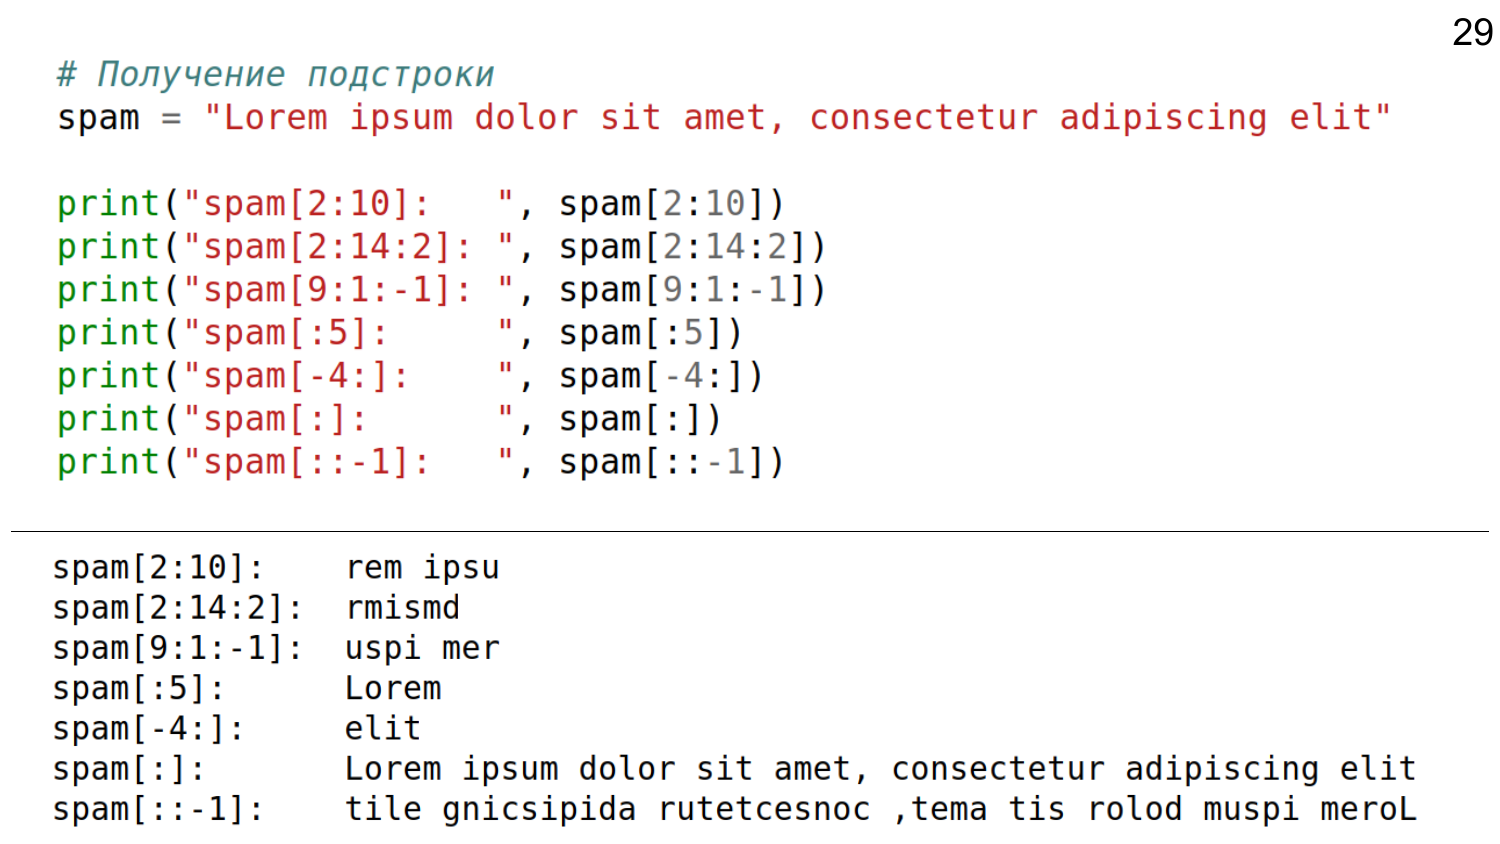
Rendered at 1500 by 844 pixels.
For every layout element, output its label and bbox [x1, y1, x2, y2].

picture [47, 548, 1423, 832]
picture [47, 49, 1403, 491]
